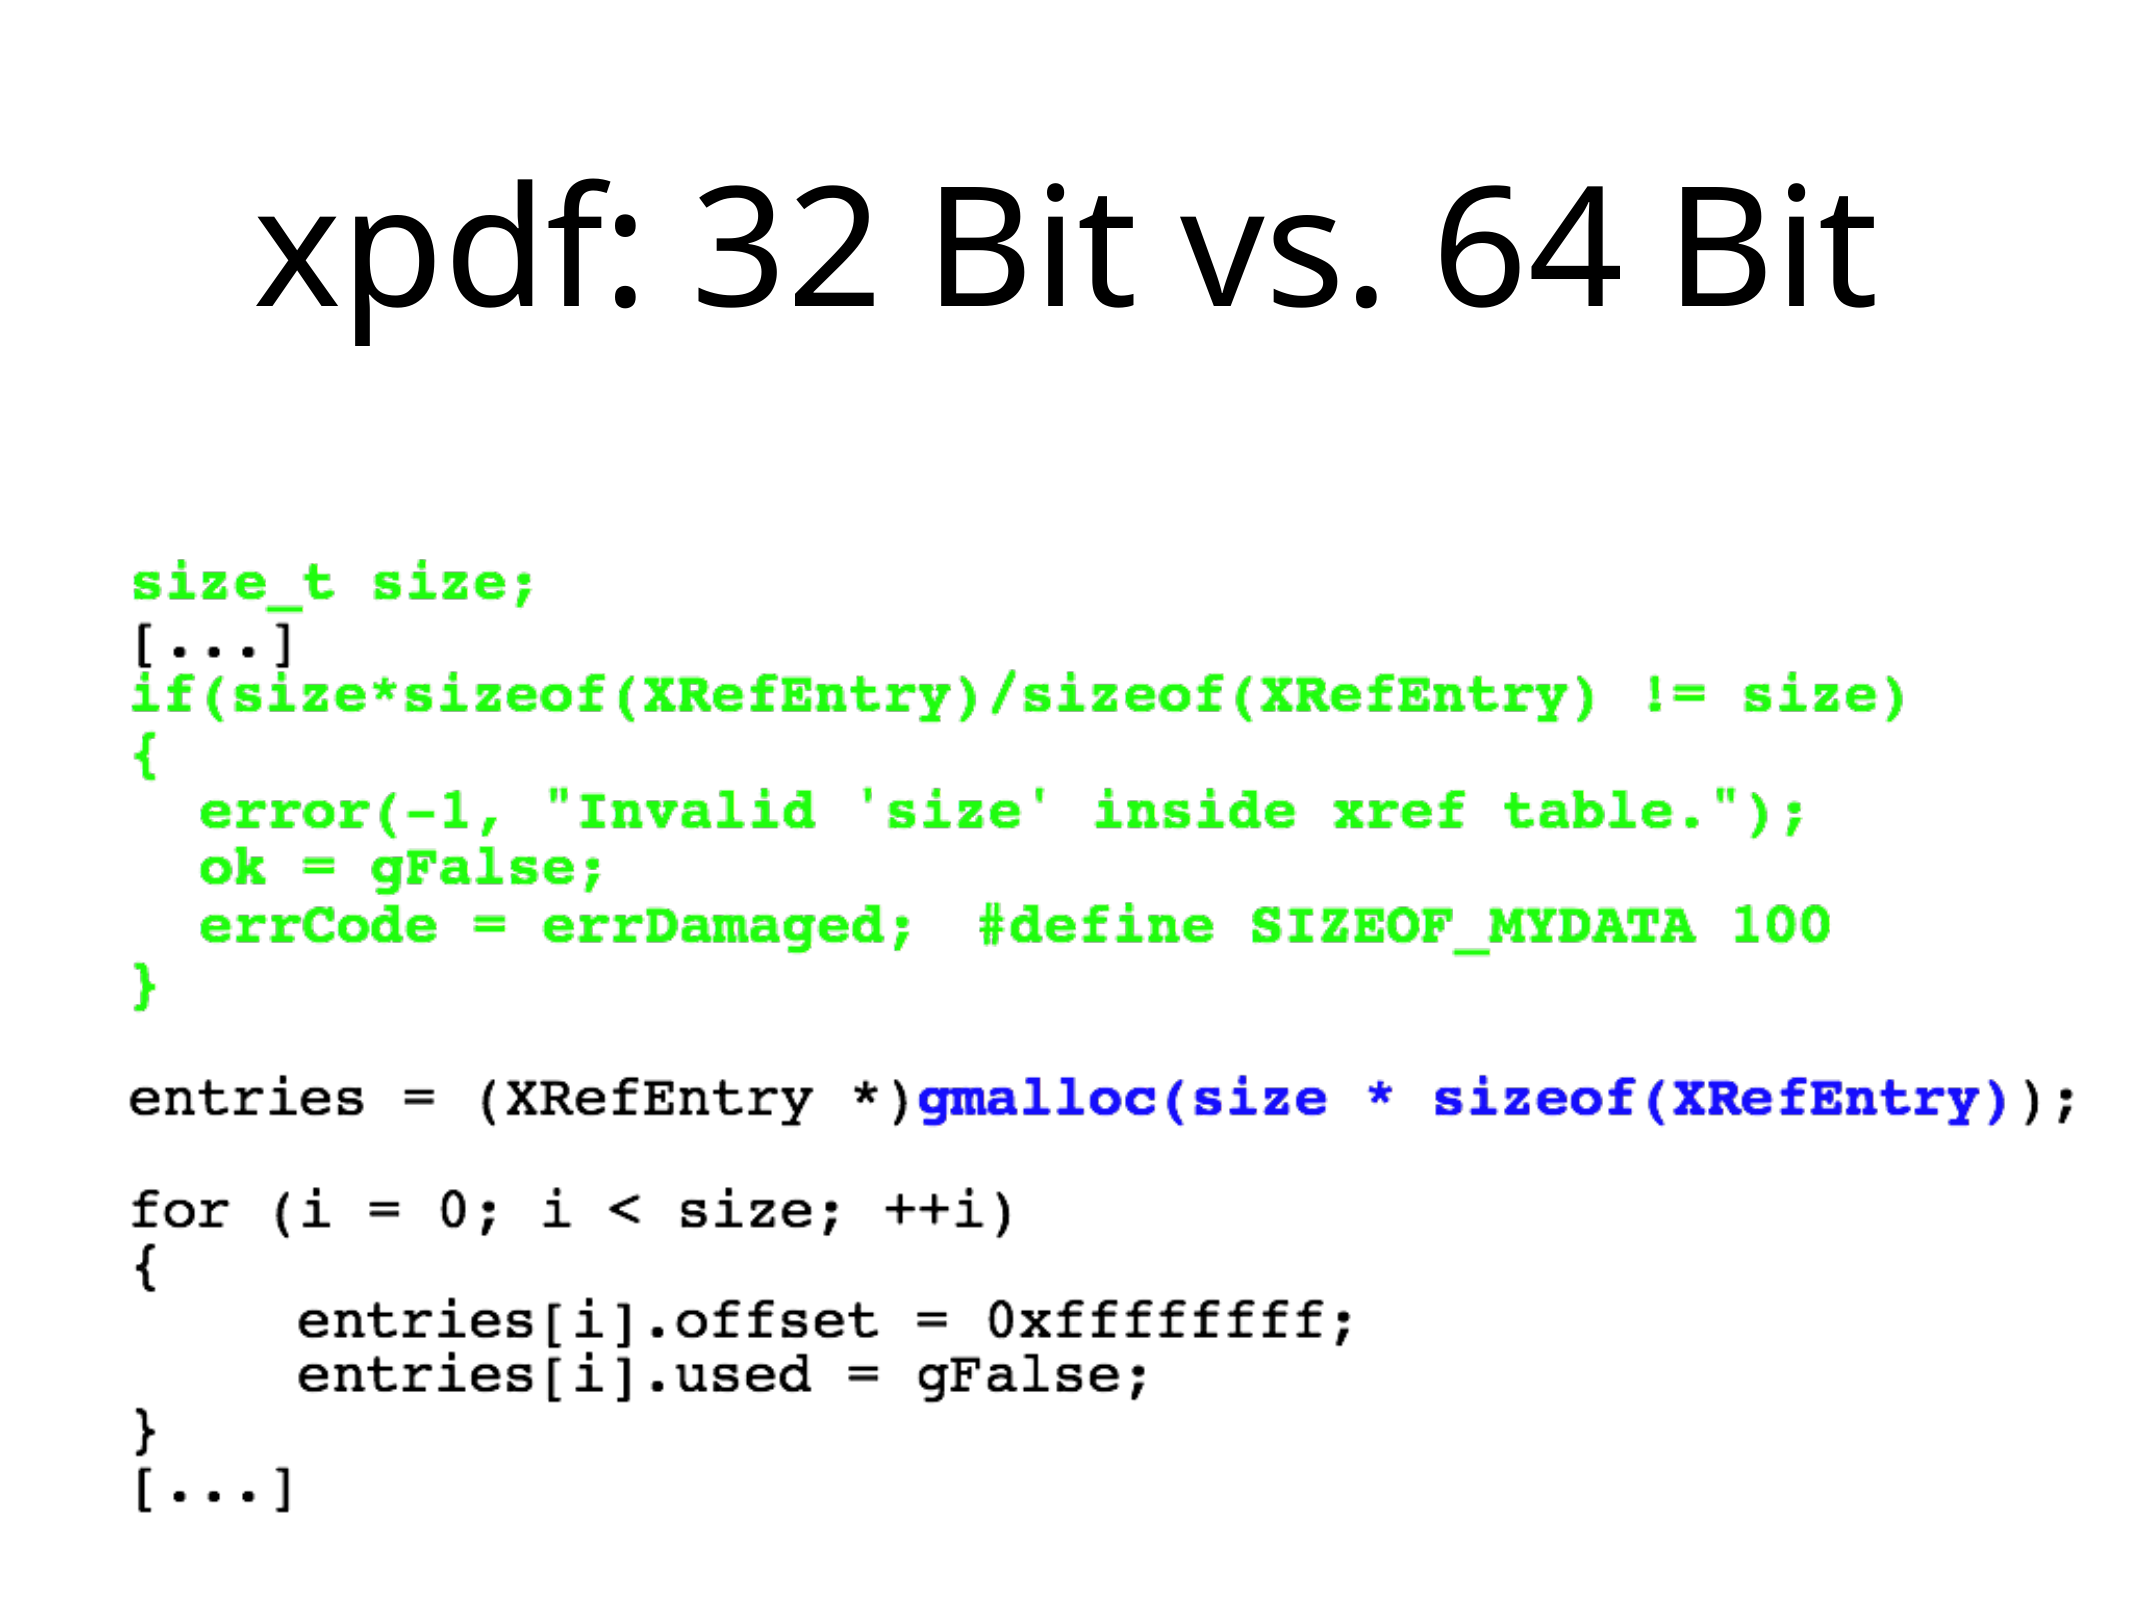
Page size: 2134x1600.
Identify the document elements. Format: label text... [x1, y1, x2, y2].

title xpdf: 32 Bit vs. 64 Bit [208, 41, 1925, 442]
picture [116, 558, 2134, 1548]
